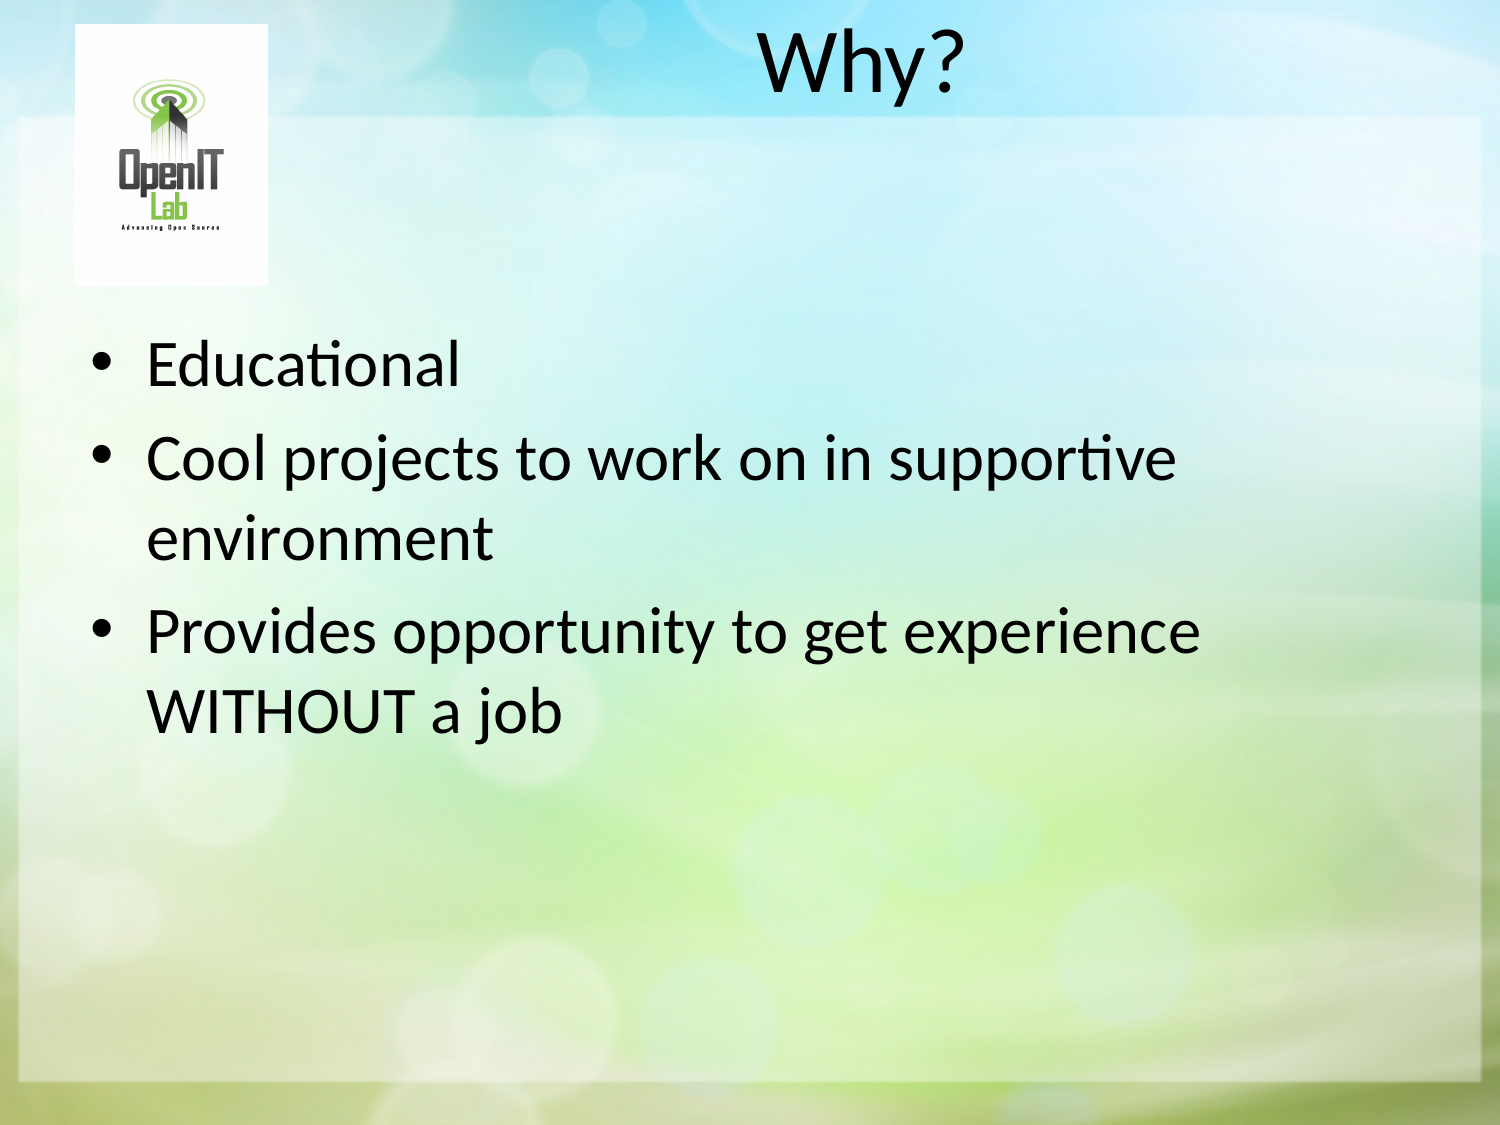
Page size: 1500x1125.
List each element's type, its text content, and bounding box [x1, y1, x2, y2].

picture [0, 0, 1500, 1125]
chart [75, 24, 269, 286]
list Educational Cool projects to work on in supportive environment Provides opportunity to get experience WITHOUT a job [75, 312, 1425, 1063]
title Why? [300, 0, 1425, 150]
